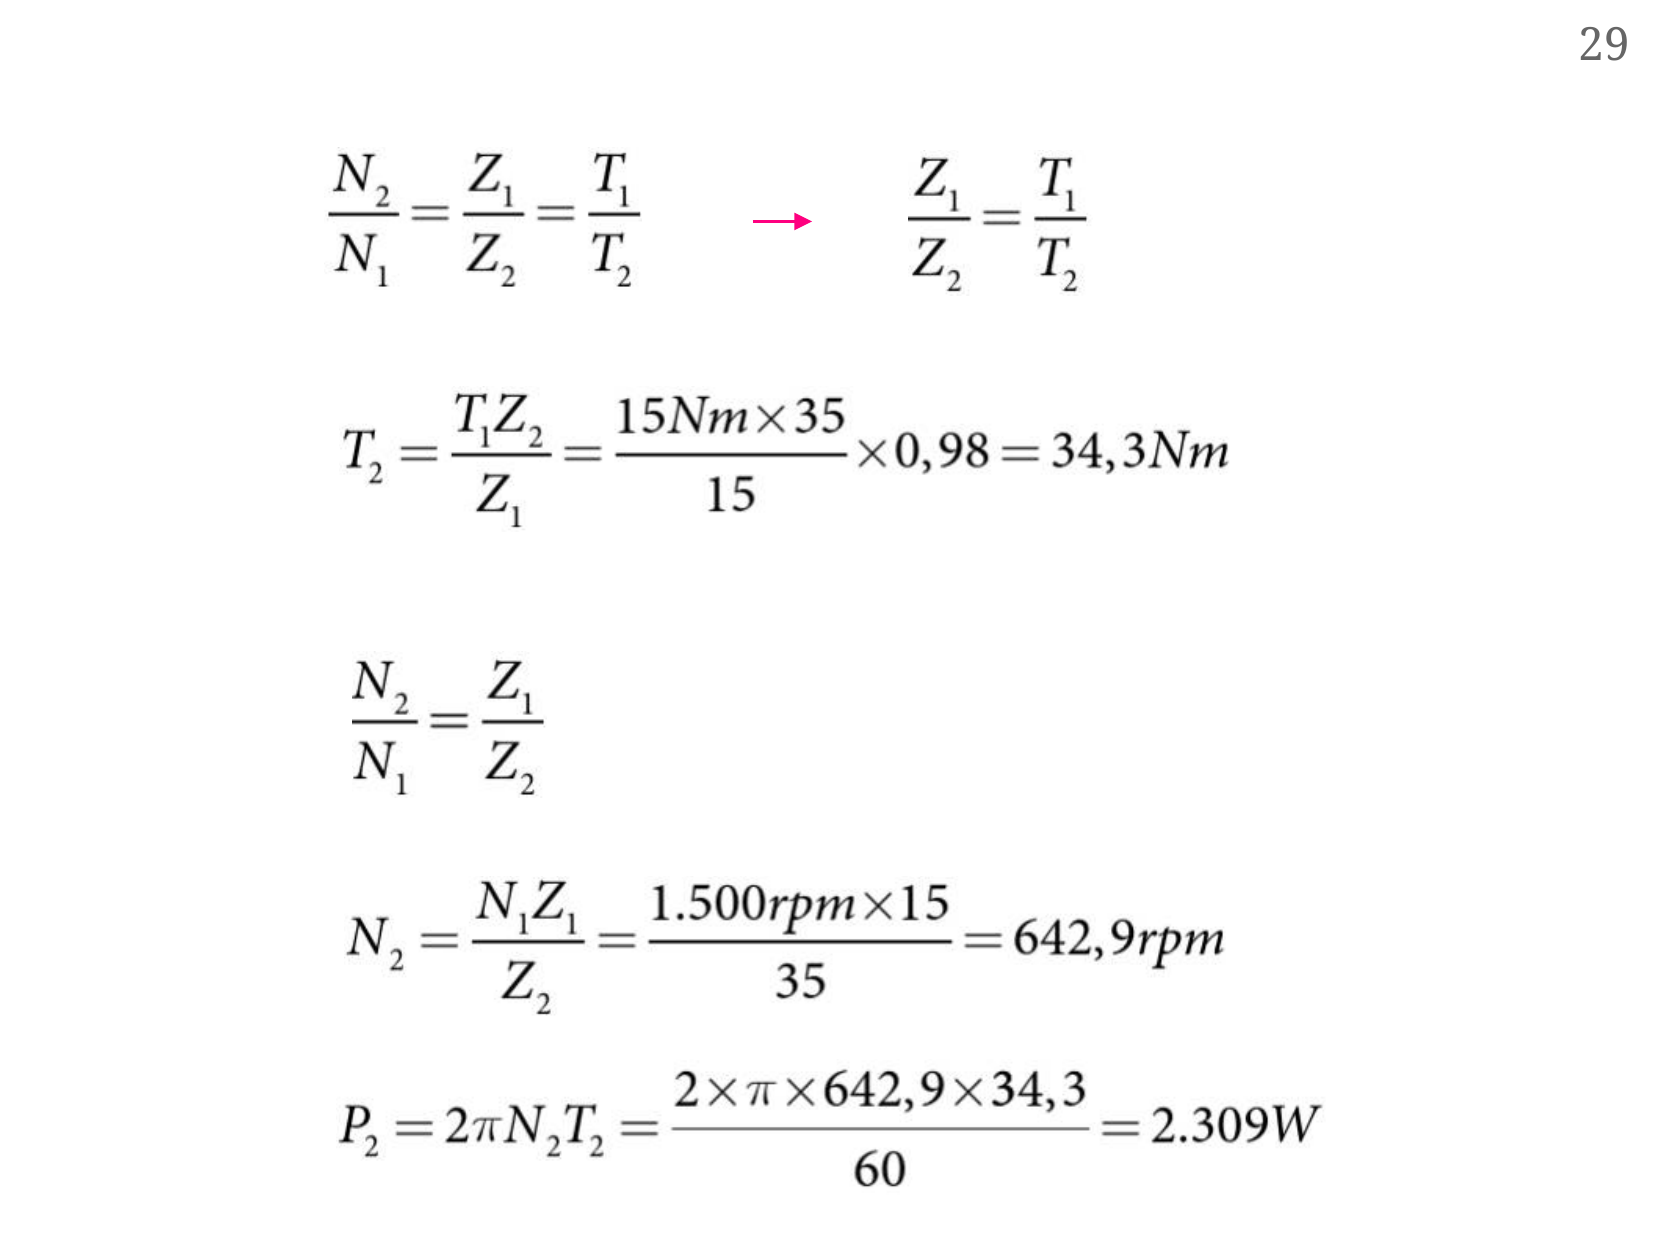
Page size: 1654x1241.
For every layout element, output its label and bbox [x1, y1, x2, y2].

picture [352, 651, 547, 798]
picture [344, 876, 1226, 1019]
picture [339, 386, 1234, 532]
picture [336, 1059, 1329, 1196]
picture [324, 147, 642, 290]
picture [908, 150, 1093, 296]
